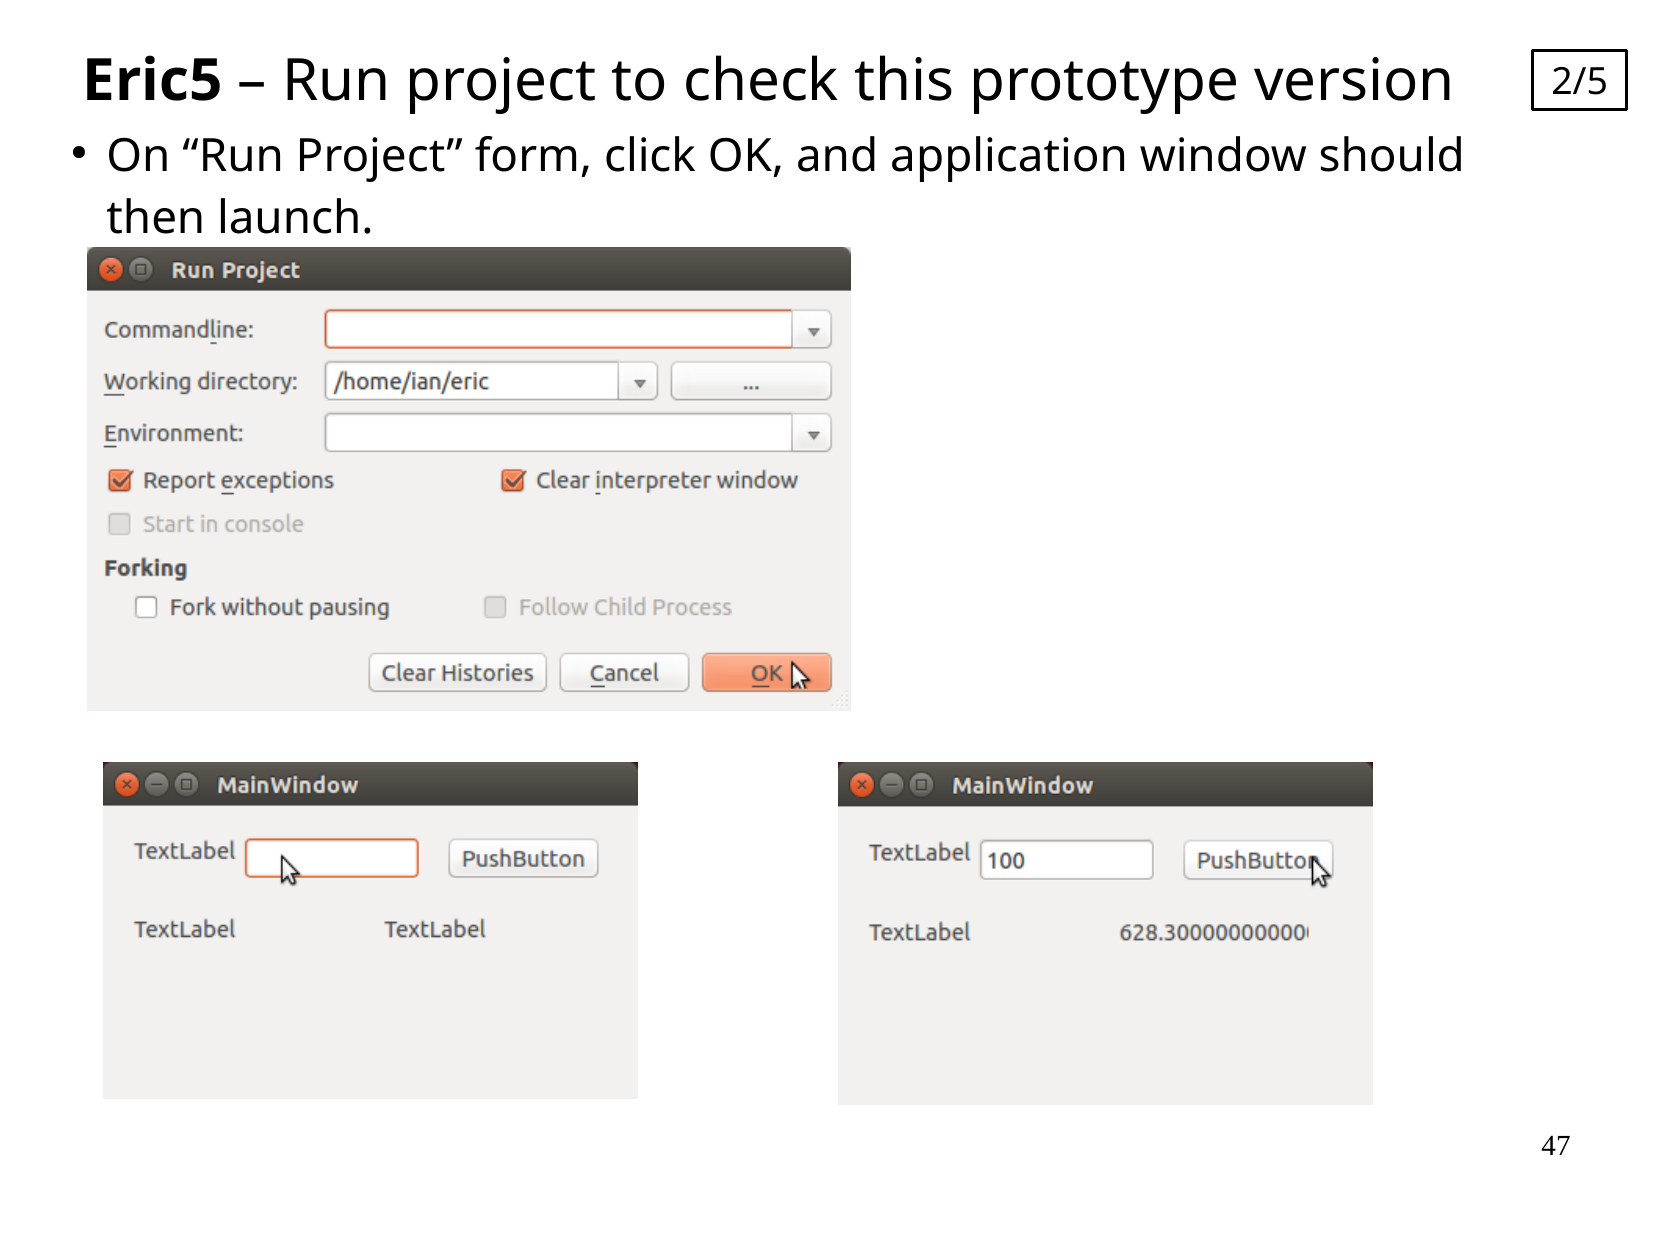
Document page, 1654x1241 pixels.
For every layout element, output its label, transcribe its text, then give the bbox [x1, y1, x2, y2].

title Eric5 – Run project to check this prototype version [82, 39, 1571, 116]
picture [87, 247, 851, 711]
picture [103, 762, 638, 1099]
text_box 2/5 [1532, 50, 1627, 110]
text_box On “Run Project” form, click OK, and application window should then launch. [70, 125, 1560, 245]
picture [838, 762, 1373, 1106]
